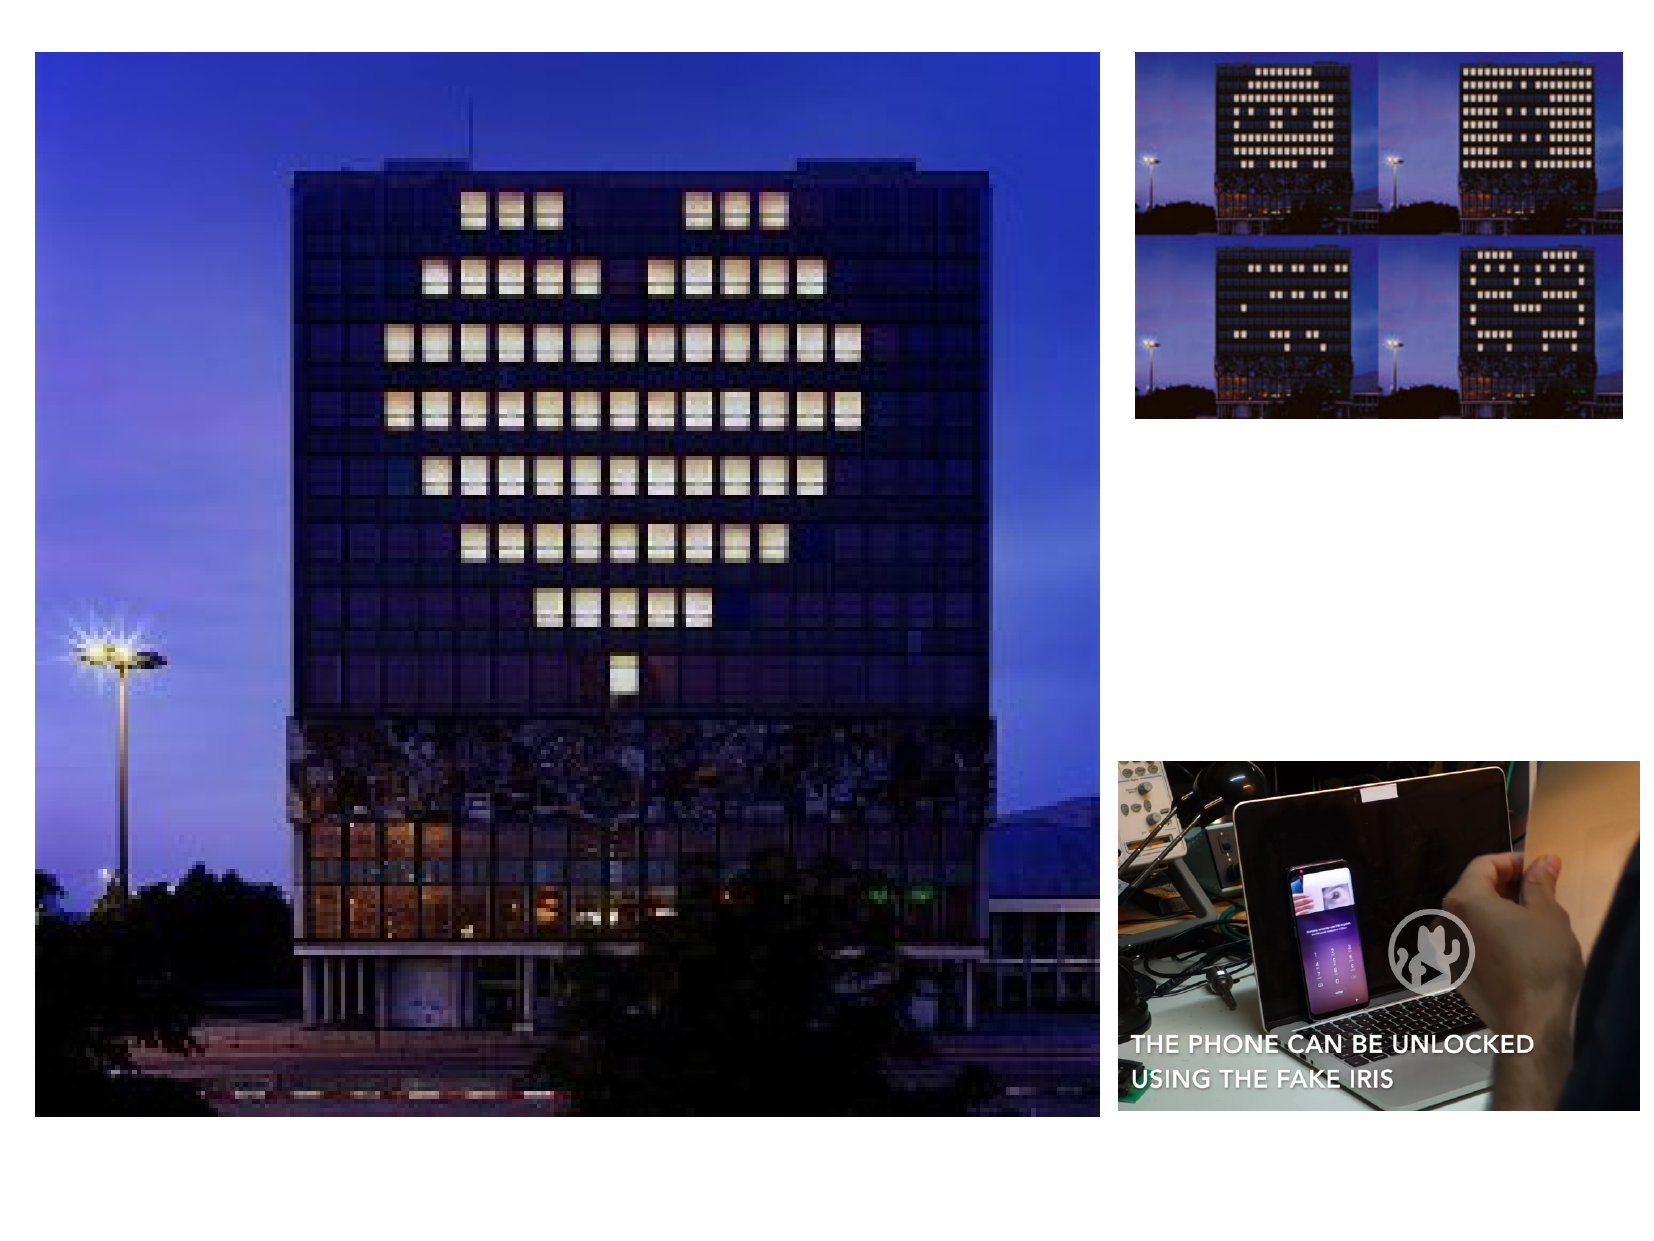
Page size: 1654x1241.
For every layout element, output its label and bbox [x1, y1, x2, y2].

picture [1118, 761, 1640, 1111]
picture [1135, 52, 1623, 419]
picture [35, 52, 1100, 1117]
